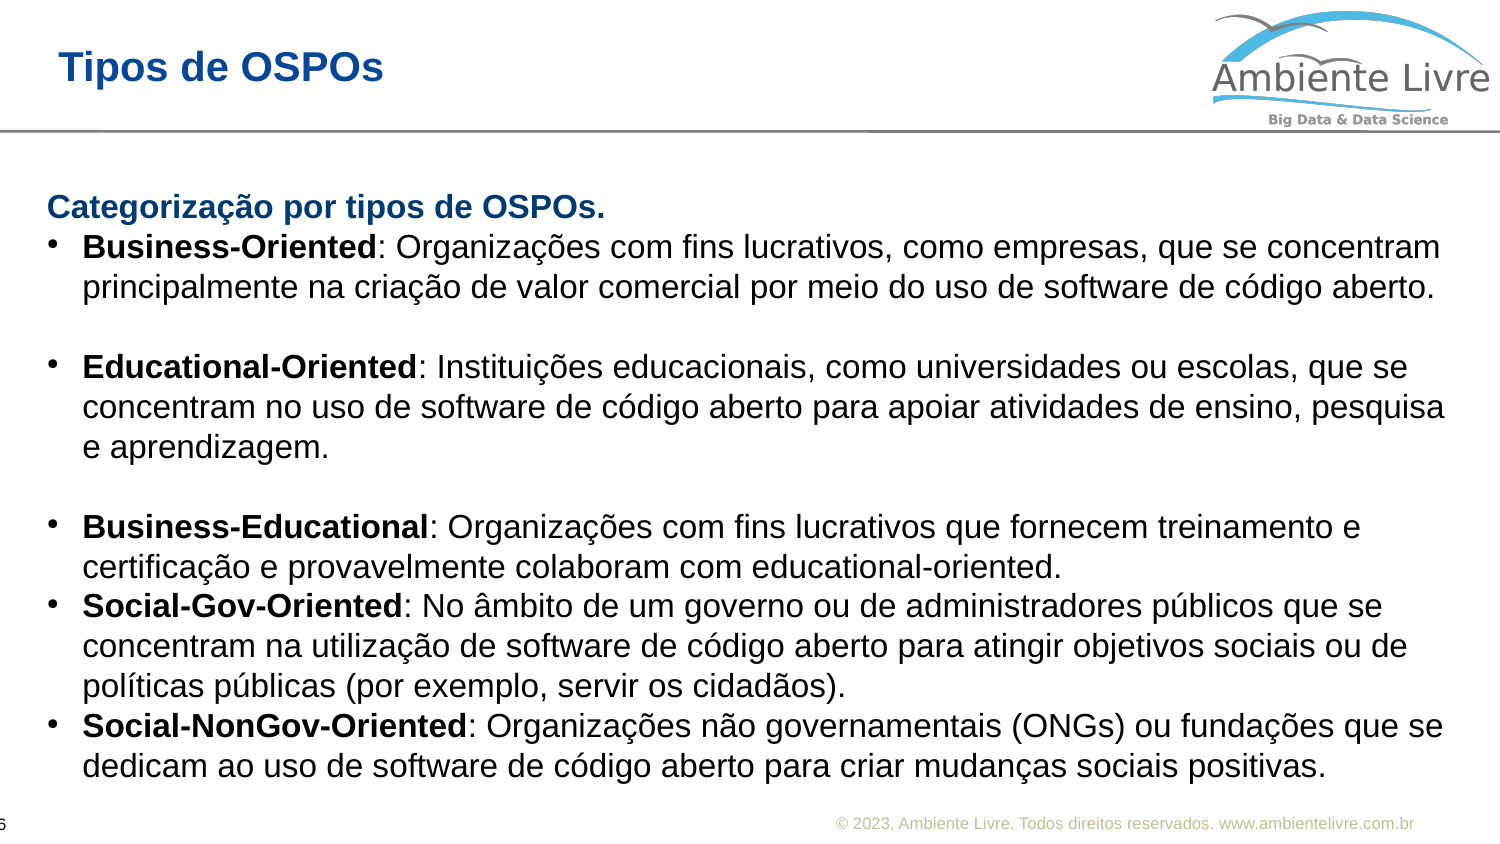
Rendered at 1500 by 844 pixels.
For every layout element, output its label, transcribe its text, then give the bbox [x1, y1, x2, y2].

picture [1212, 11, 1489, 127]
text_box Categorização por tipos de OSPOs. Business-Oriented: Organizações com fins lucrativos, como empresas, que se concentram principalmente na criação de valor comercial por meio do uso de software de código aberto. Educational-Oriented: Instituições educacionais, como universidades ou escolas, que se concentram no uso de software de código aberto para apoiar atividades de ensino, pesquisa e aprendizagem. Business-Educational: Organizações com fins lucrativos que fornecem treinamento e certificação e provavelmente colaboram com educational-oriented. Social-Gov-Oriented: No âmbito de um governo ou de administradores públicos que se concentram na utilização de software de código aberto para atingir objetivos sociais ou de políticas públicas (por exemplo, servir os cidadãos). Social-NonGov-Oriented: Organizações não governamentais (ONGs) ou fundações que se dedicam ao uso de software de código aberto para criar mudanças sociais positivas. [32, 178, 1465, 792]
title Tipos de OSPOs [43, 8, 1127, 129]
